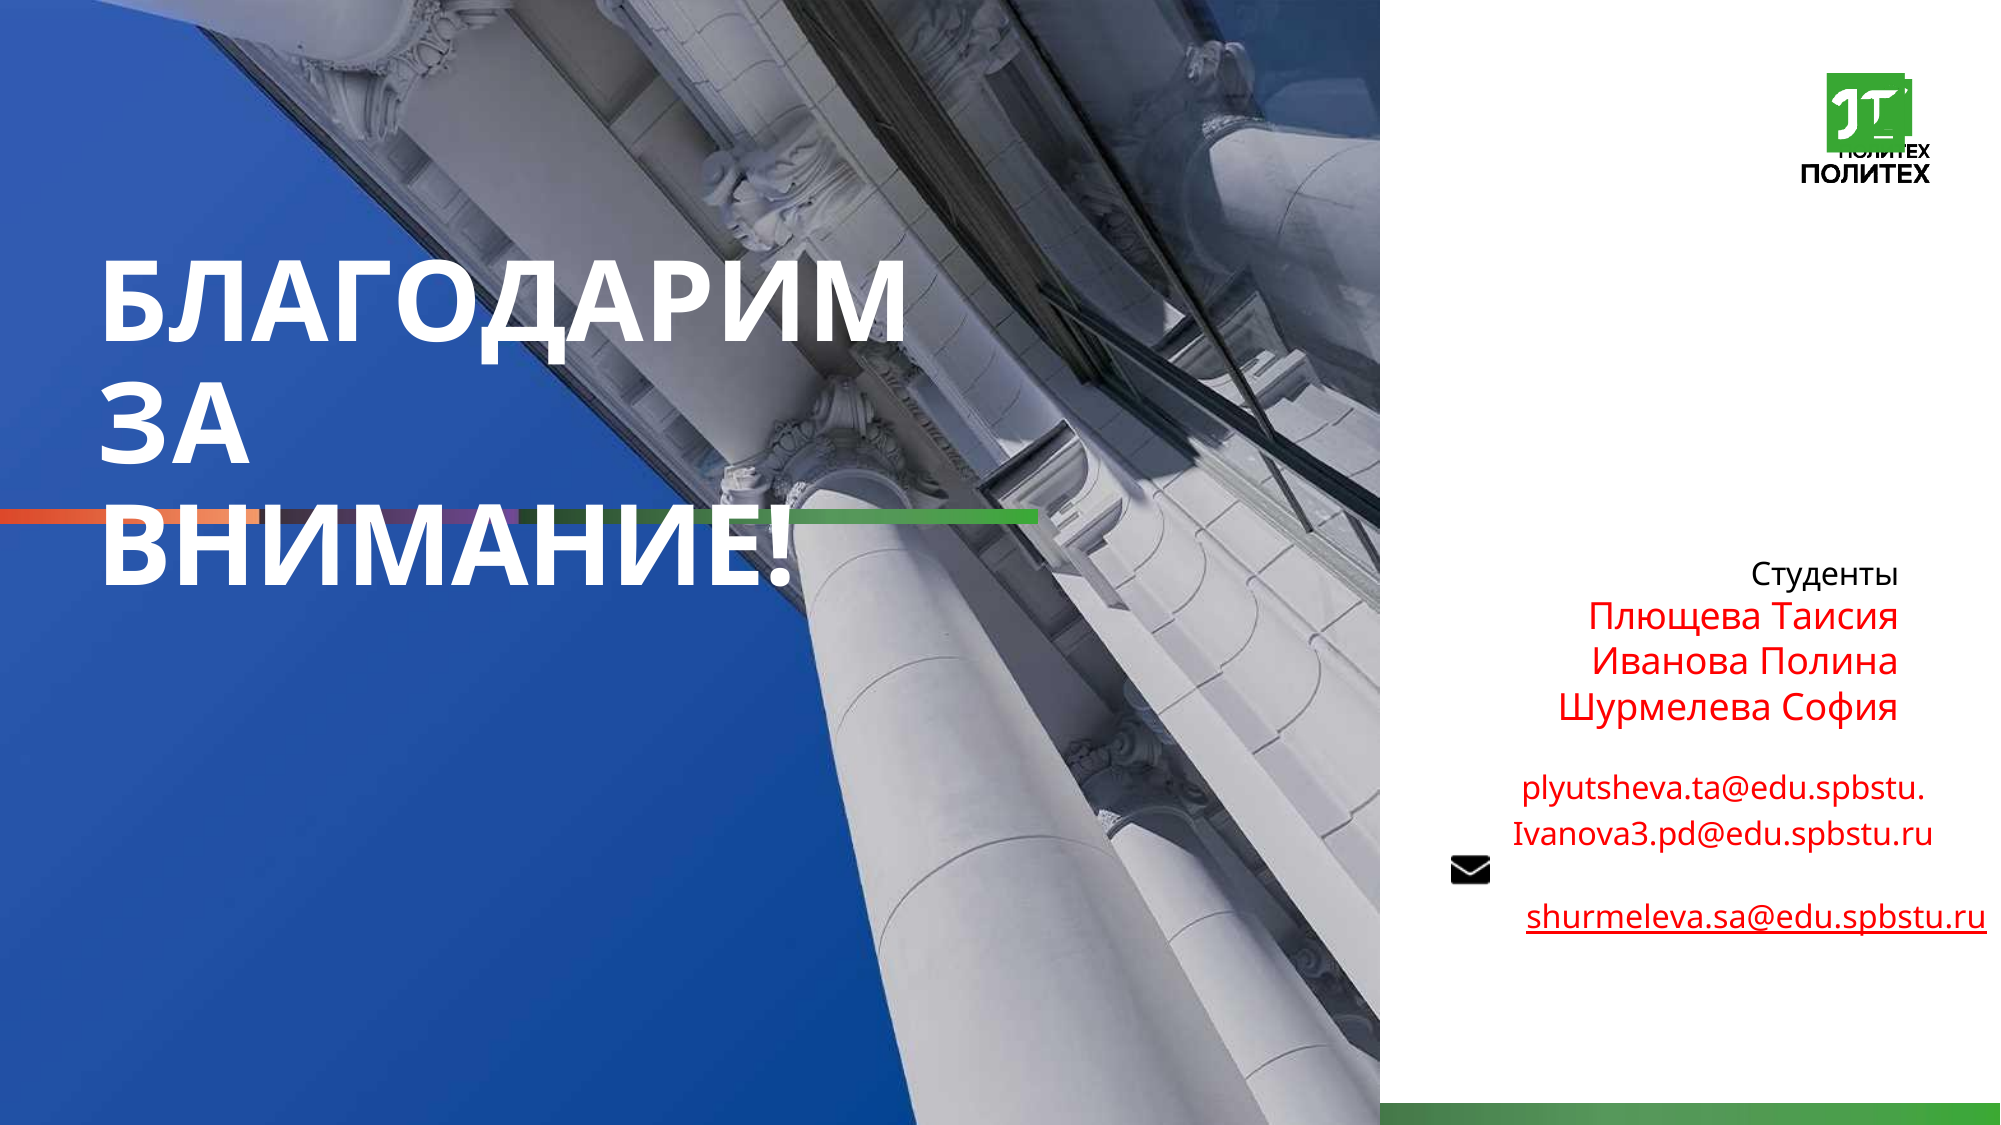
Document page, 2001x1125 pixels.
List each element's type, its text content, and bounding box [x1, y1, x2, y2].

picture [1451, 854, 1490, 886]
picture [1801, 73, 1930, 183]
list БЛАГОДАРИМ ЗА ВНИМАНИЕ! [92, 225, 979, 487]
picture [0, 0, 1380, 1125]
text_box Студенты Плющева Таисия Иванова Полина Шурмелева София plyutsheva.ta@edu.spbstu. Ivanova3.pd@edu.spbstu.ru shurmeleva.sa@edu.spbstu.ru [1400, 549, 1988, 928]
